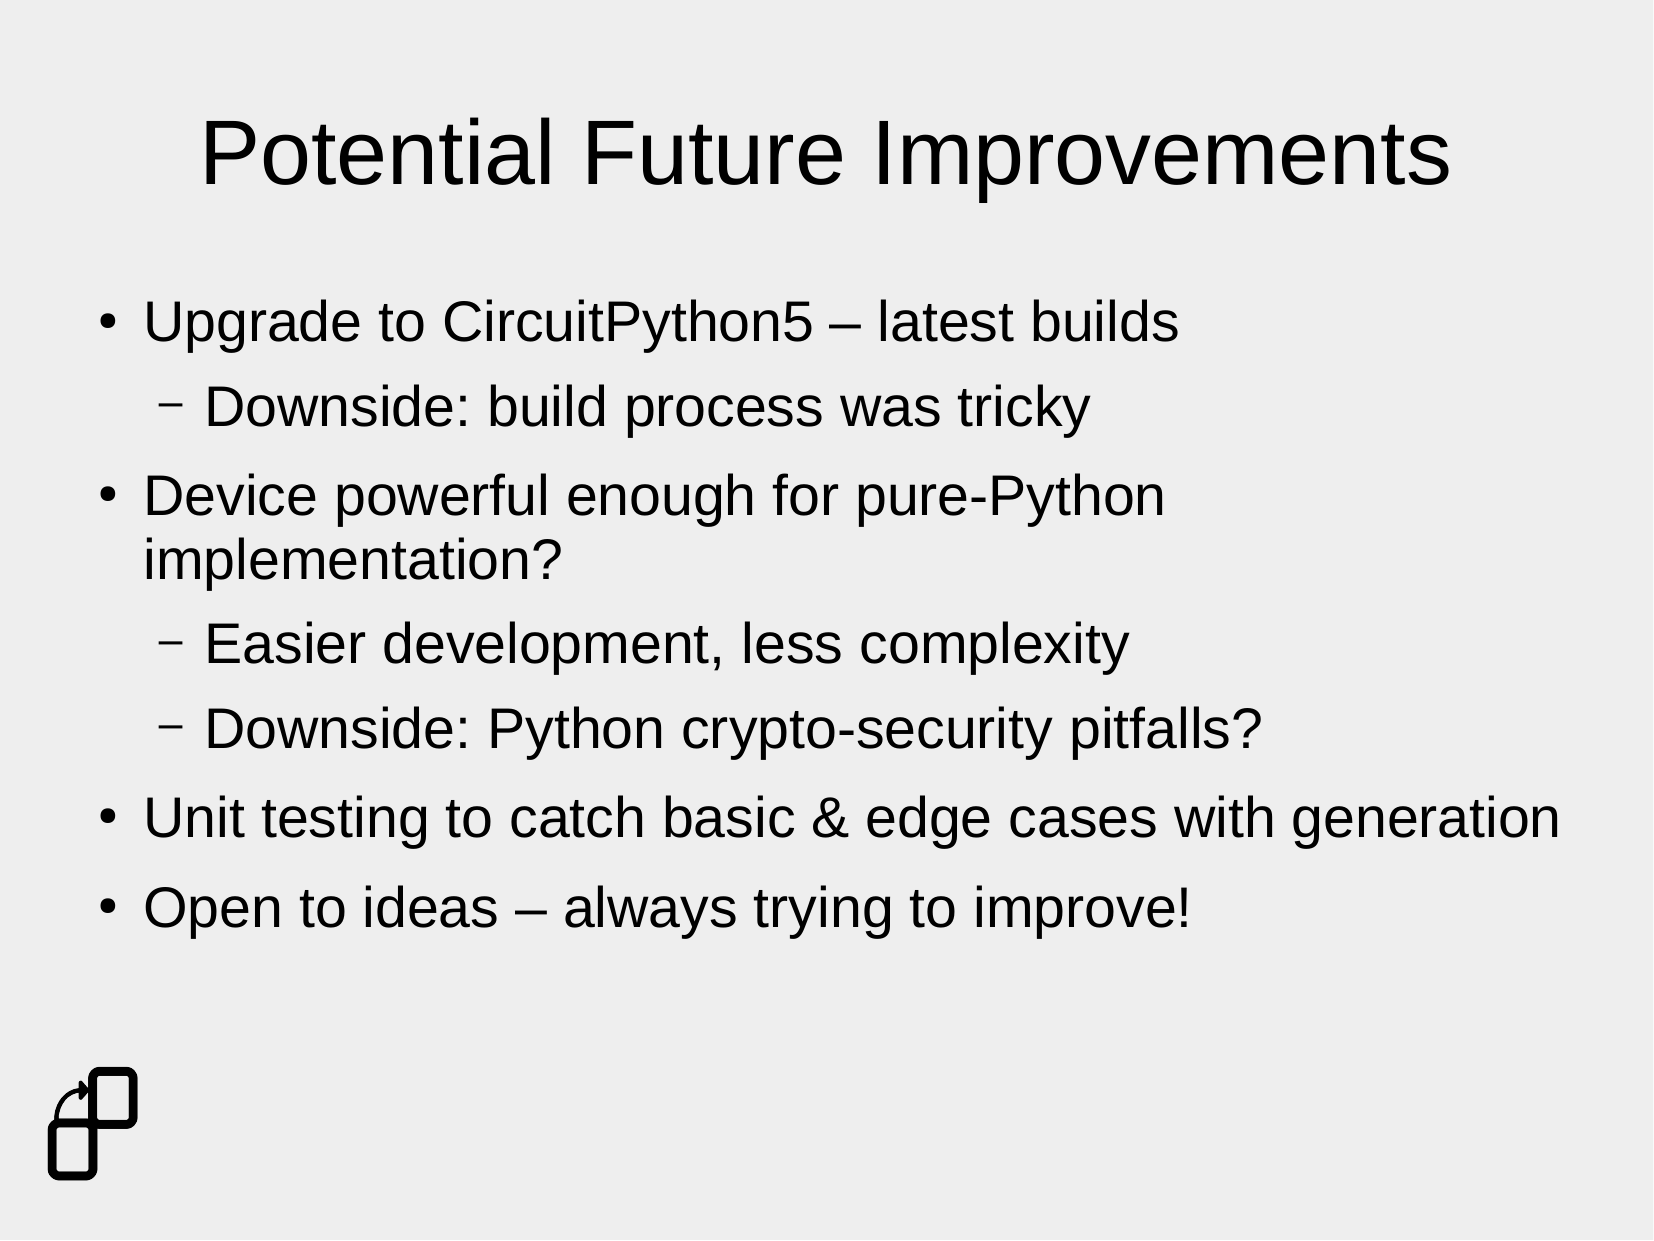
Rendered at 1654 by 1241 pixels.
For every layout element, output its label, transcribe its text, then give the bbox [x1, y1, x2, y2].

picture [30, 1062, 153, 1186]
list Upgrade to CircuitPython5 – latest builds Downside: build process was tricky Device powerful enough for pure-Python implementation? Easier development, less complexity Downside: Python crypto-security pitfalls? Unit testing to catch basic & edge cases with generation Open to ideas – always trying to improve! [82, 290, 1571, 1010]
title Potential Future Improvements [82, 49, 1571, 257]
